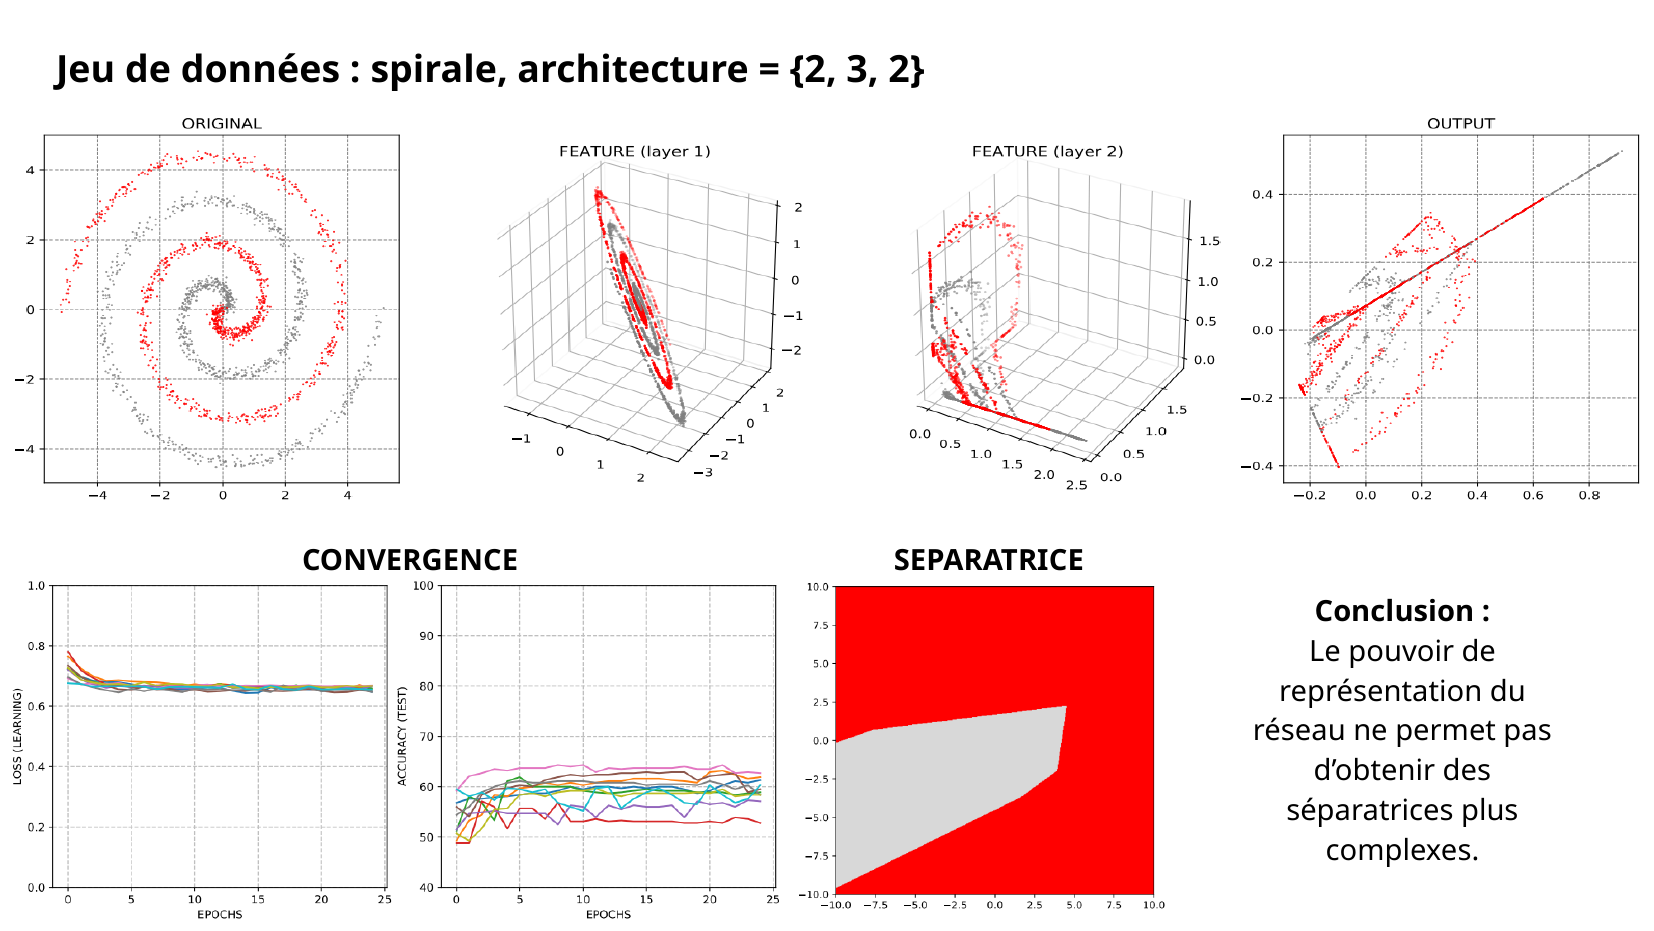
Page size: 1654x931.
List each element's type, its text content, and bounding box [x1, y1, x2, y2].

text_box Conclusion : Le pouvoir de représentation du réseau ne permet pas d’obtenir des séparatrices plus complexes. [1216, 561, 1589, 898]
picture [0, 106, 1654, 514]
picture [0, 572, 1182, 928]
text_box Jeu de données : spirale, architecture = {2, 3, 2} [41, 35, 1217, 93]
text_box CONVERGENCE [224, 531, 597, 572]
text_box SEPARATRICE [803, 531, 1176, 572]
